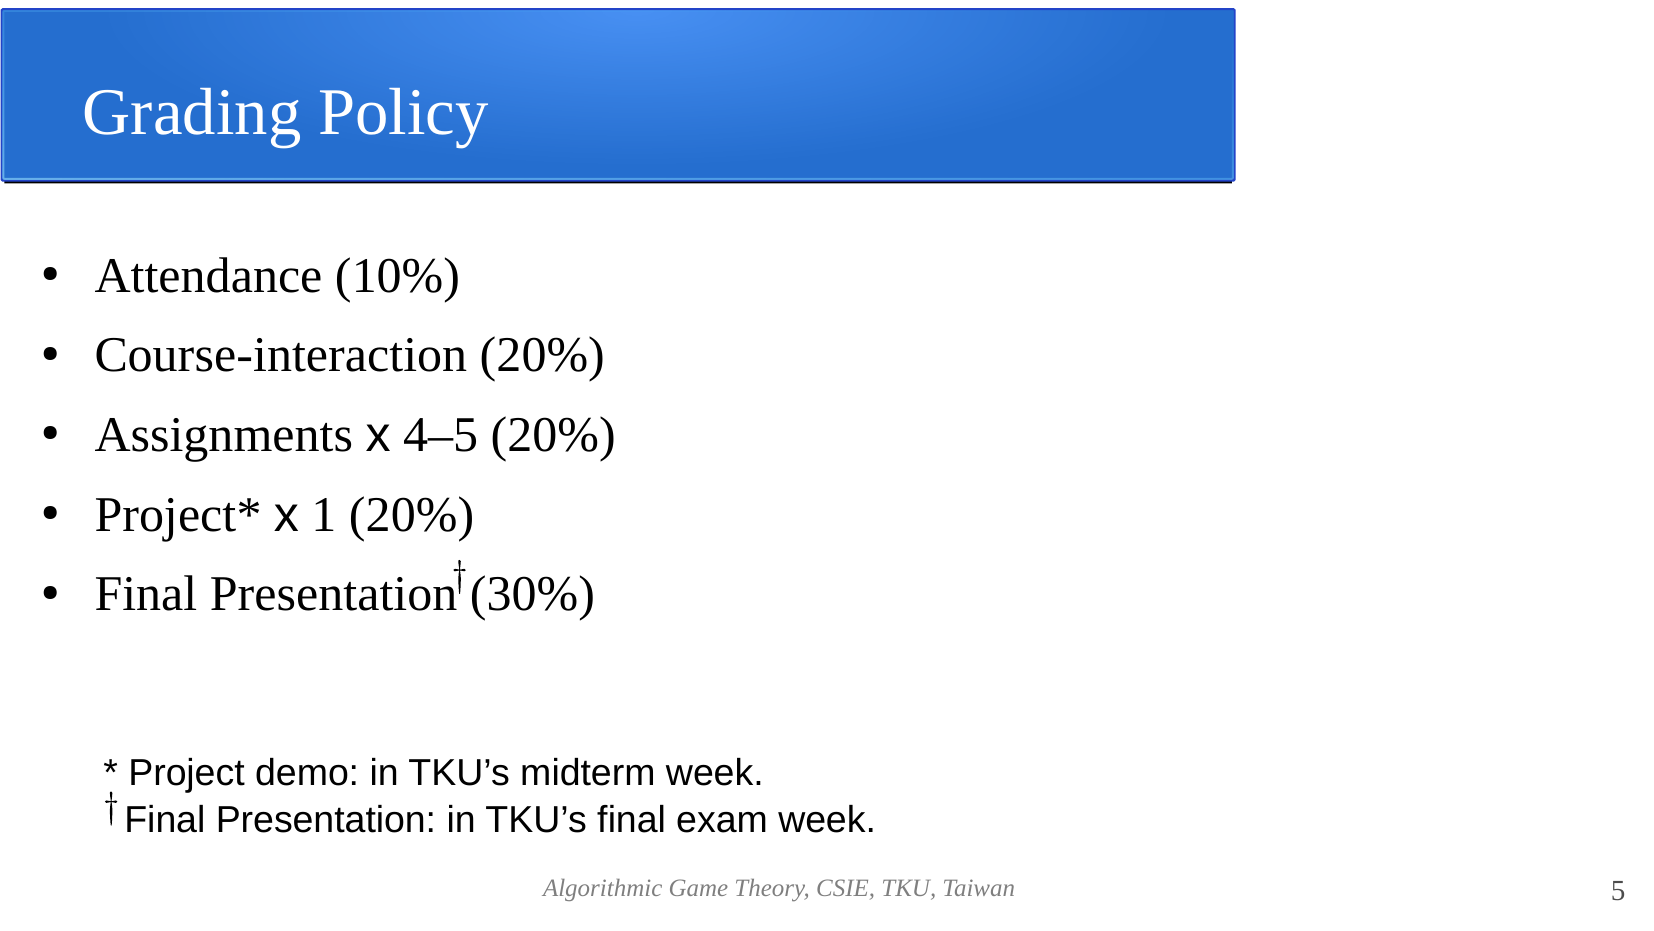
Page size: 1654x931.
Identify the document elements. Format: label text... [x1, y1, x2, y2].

picture [101, 790, 119, 828]
text_box Final Presentation: in TKU’s final exam week. [88, 791, 934, 857]
title Grading Policy [82, 29, 1312, 196]
text_box * Project demo: in TKU’s midterm week. [88, 744, 857, 791]
list Attendance (10%) Course-interaction (20%) Assignments x 4–5 (20%) Project* x 1 (20%) Final Presentation (30%) [23, 248, 1512, 869]
picture [449, 558, 468, 596]
